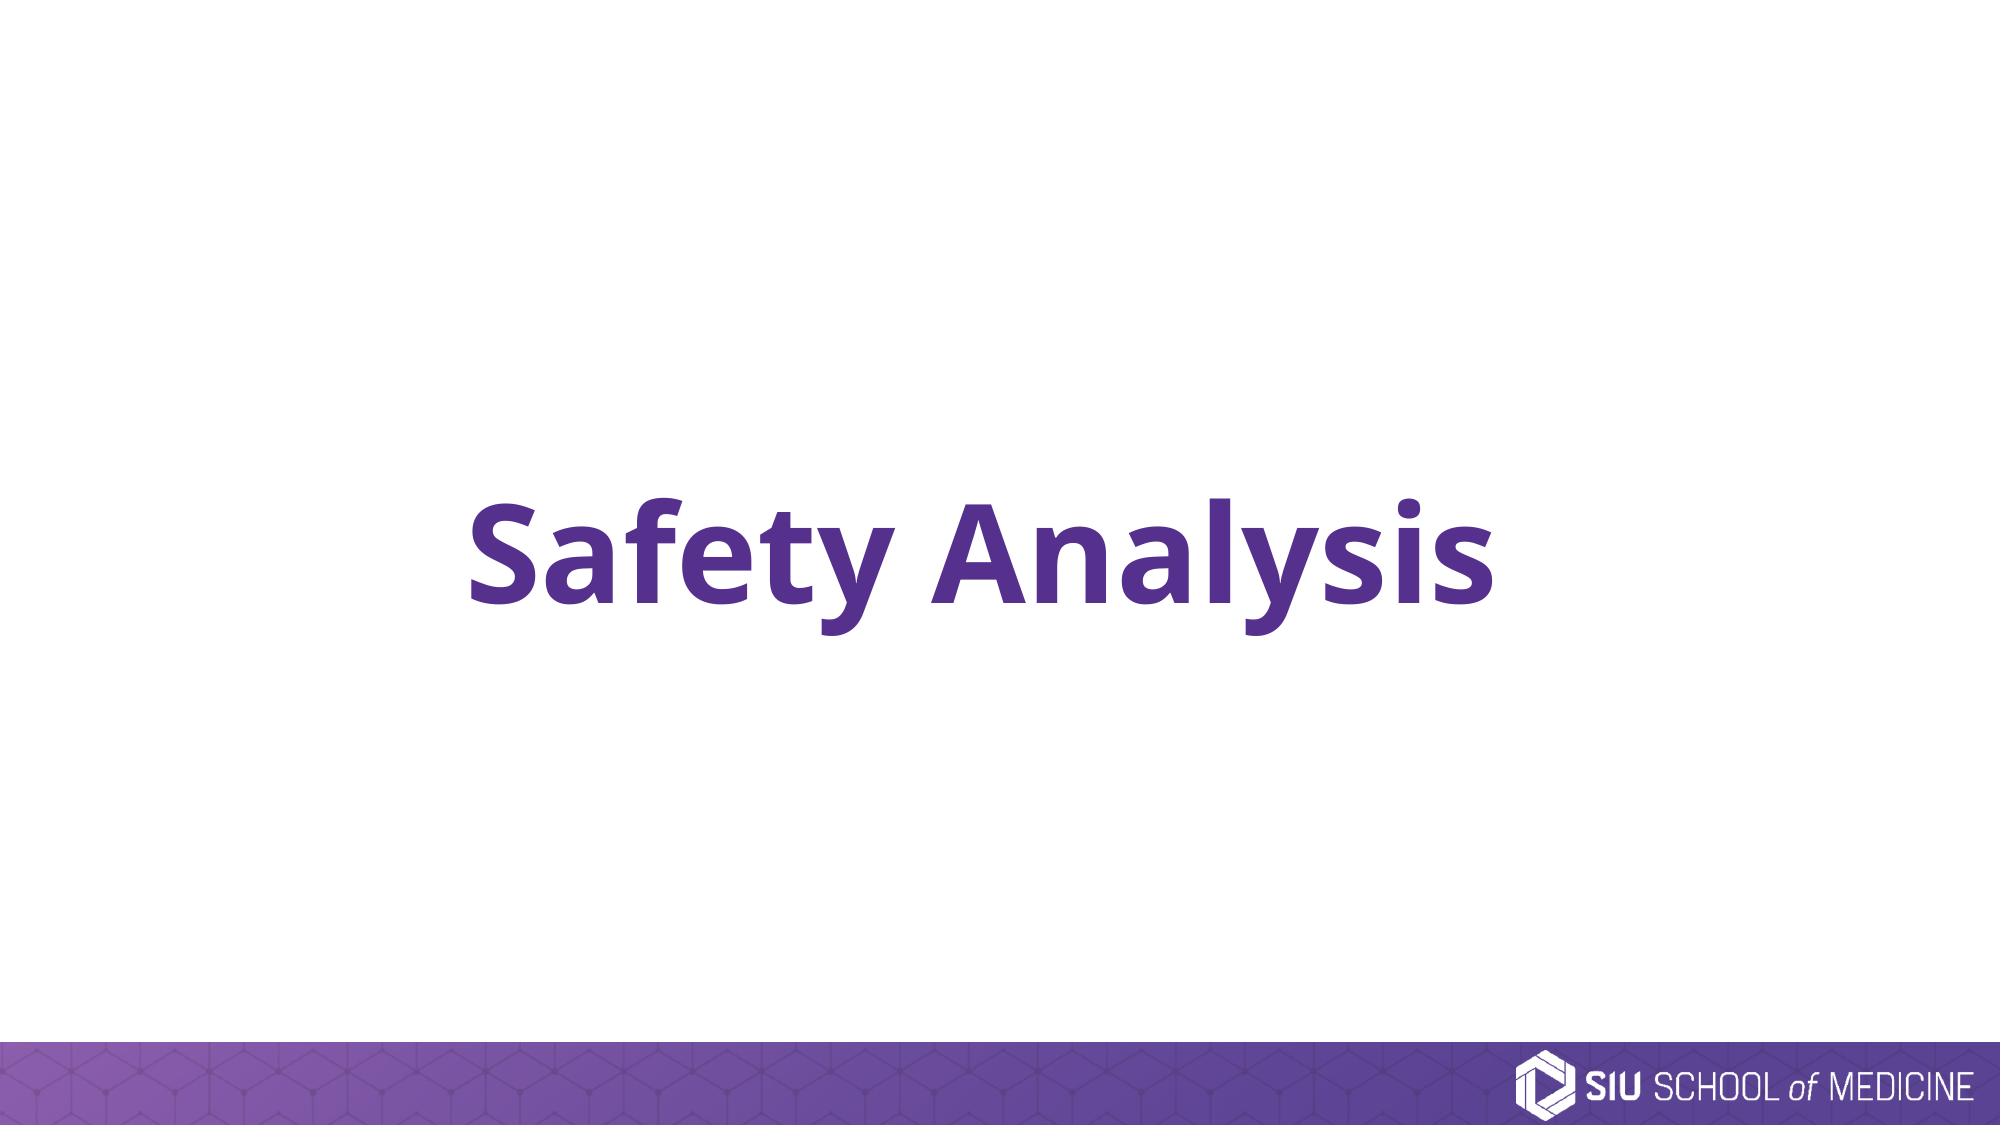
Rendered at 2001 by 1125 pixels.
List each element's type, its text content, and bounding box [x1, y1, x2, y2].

title Safety Analysis [450, 450, 1538, 668]
picture [0, 1042, 2000, 1125]
